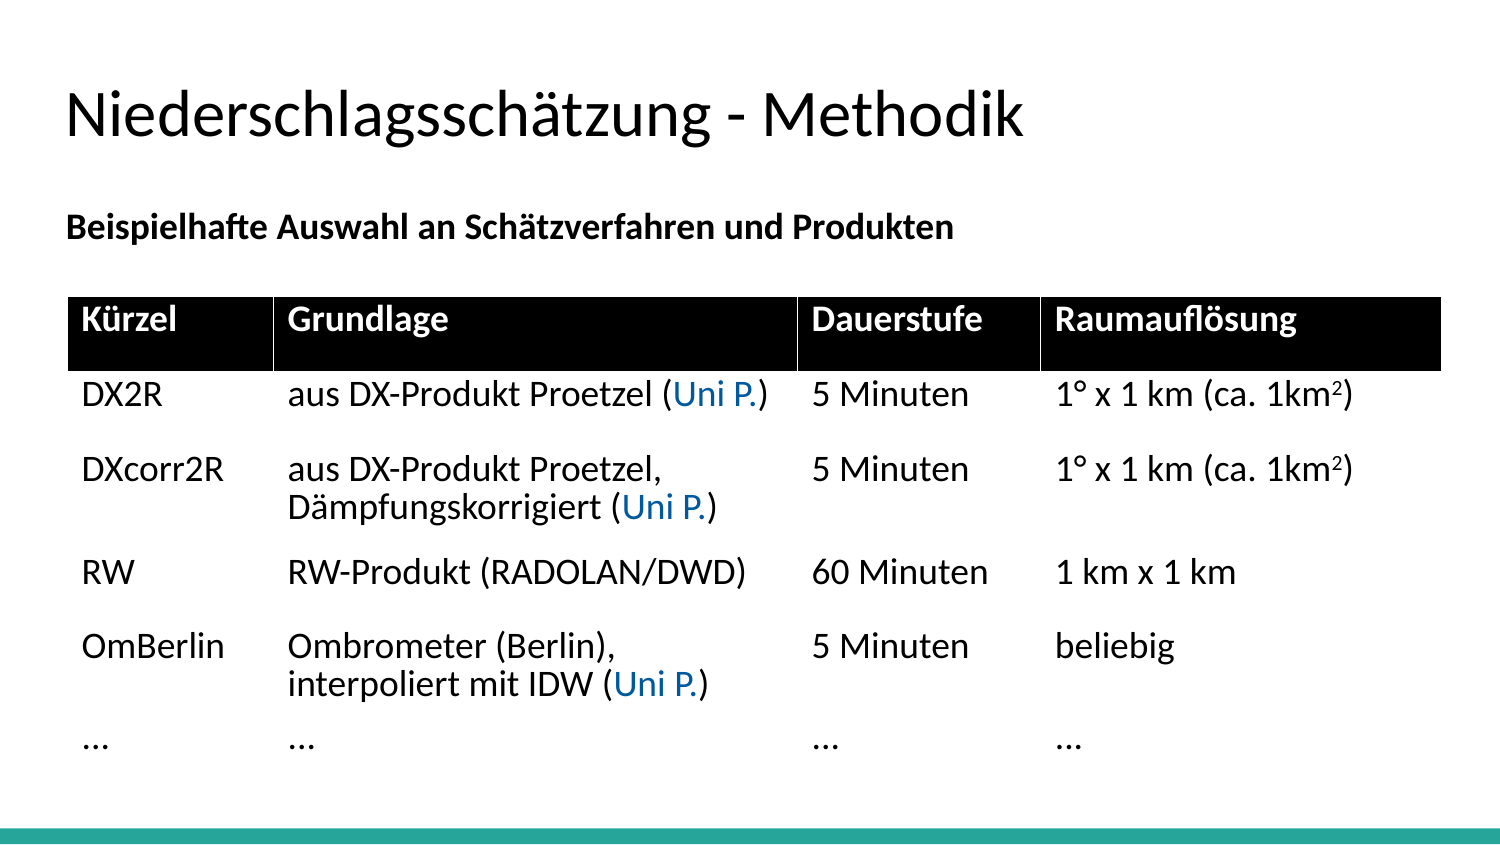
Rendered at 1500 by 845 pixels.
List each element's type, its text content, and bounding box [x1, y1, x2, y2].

table_cell Ombrometer (Berlin), interpoliert mit IDW (Uni P.) [274, 624, 797, 714]
table_header Grundlage [274, 297, 797, 371]
table_header Kürzel [68, 297, 273, 371]
table_cell 60 Minuten [798, 549, 1040, 623]
table_cell 5 Minuten [798, 446, 1040, 548]
table_cell 5 Minuten [798, 624, 1040, 714]
table_cell RW [68, 549, 273, 623]
table_cell ... [274, 715, 797, 788]
table_cell aus DX-Produkt Proetzel, Dämpfungskorrigiert (Uni P.) [274, 446, 797, 548]
text_box Beispielhafte Auswahl an Schätzverfahren und Produkten [51, 180, 1449, 268]
table_cell 1° x 1 km (ca. 1km2) [1041, 446, 1441, 548]
text_box Niederschlagsschätzung - Methodik [51, 55, 1449, 156]
table_cell DX2R [68, 372, 273, 445]
table_header Raumauflösung [1041, 297, 1441, 371]
table_cell DXcorr2R [68, 446, 273, 548]
table_header Dauerstufe [798, 297, 1040, 371]
table_cell ... [68, 715, 273, 788]
table_cell 1° x 1 km (ca. 1km2) [1041, 372, 1441, 445]
table_cell 5 Minuten [798, 372, 1040, 445]
table_cell beliebig [1041, 624, 1441, 714]
table_cell 1 km x 1 km [1041, 549, 1441, 623]
table_cell RW-Produkt (RADOLAN/DWD) [274, 549, 797, 623]
table_cell ... [1041, 715, 1441, 788]
table_cell ... [798, 715, 1040, 788]
table_cell aus DX-Produkt Proetzel (Uni P.) [274, 372, 797, 445]
table_cell OmBerlin [68, 624, 273, 714]
